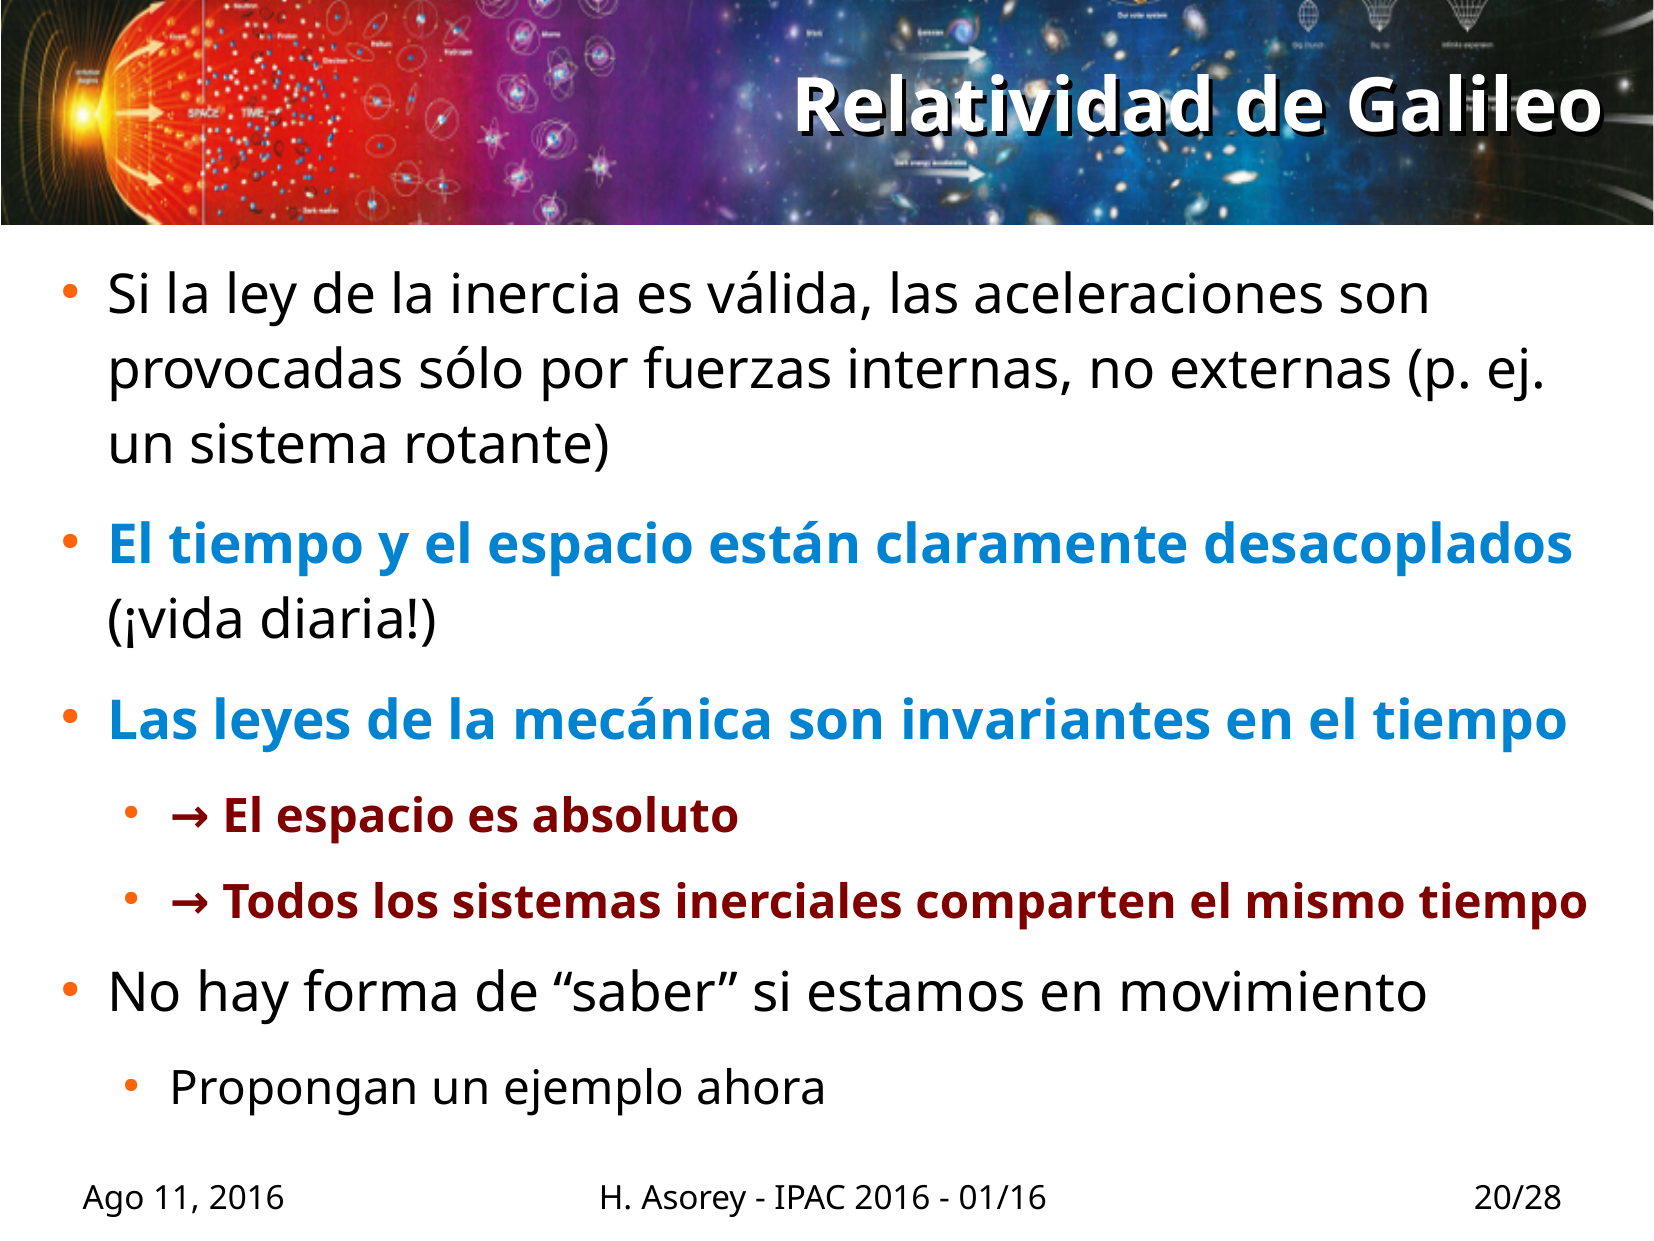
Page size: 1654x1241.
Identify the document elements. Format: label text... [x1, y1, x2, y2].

title Relatividad de Galileo [45, 15, 1606, 191]
picture [1, 0, 1654, 225]
list Si la ley de la inercia es válida, las aceleraciones son provocadas sólo por fuerzas internas, no externas (p. ej. un sistema rotante) El tiempo y el espacio están claramente desacoplados (¡vida diaria!) Las leyes de la mecánica son invariantes en el tiempo → El espacio es absoluto → Todos los sistemas inerciales comparten el mismo tiempo No hay forma de “saber” si estamos en movimiento Propongan un ejemplo ahora [45, 255, 1606, 1156]
